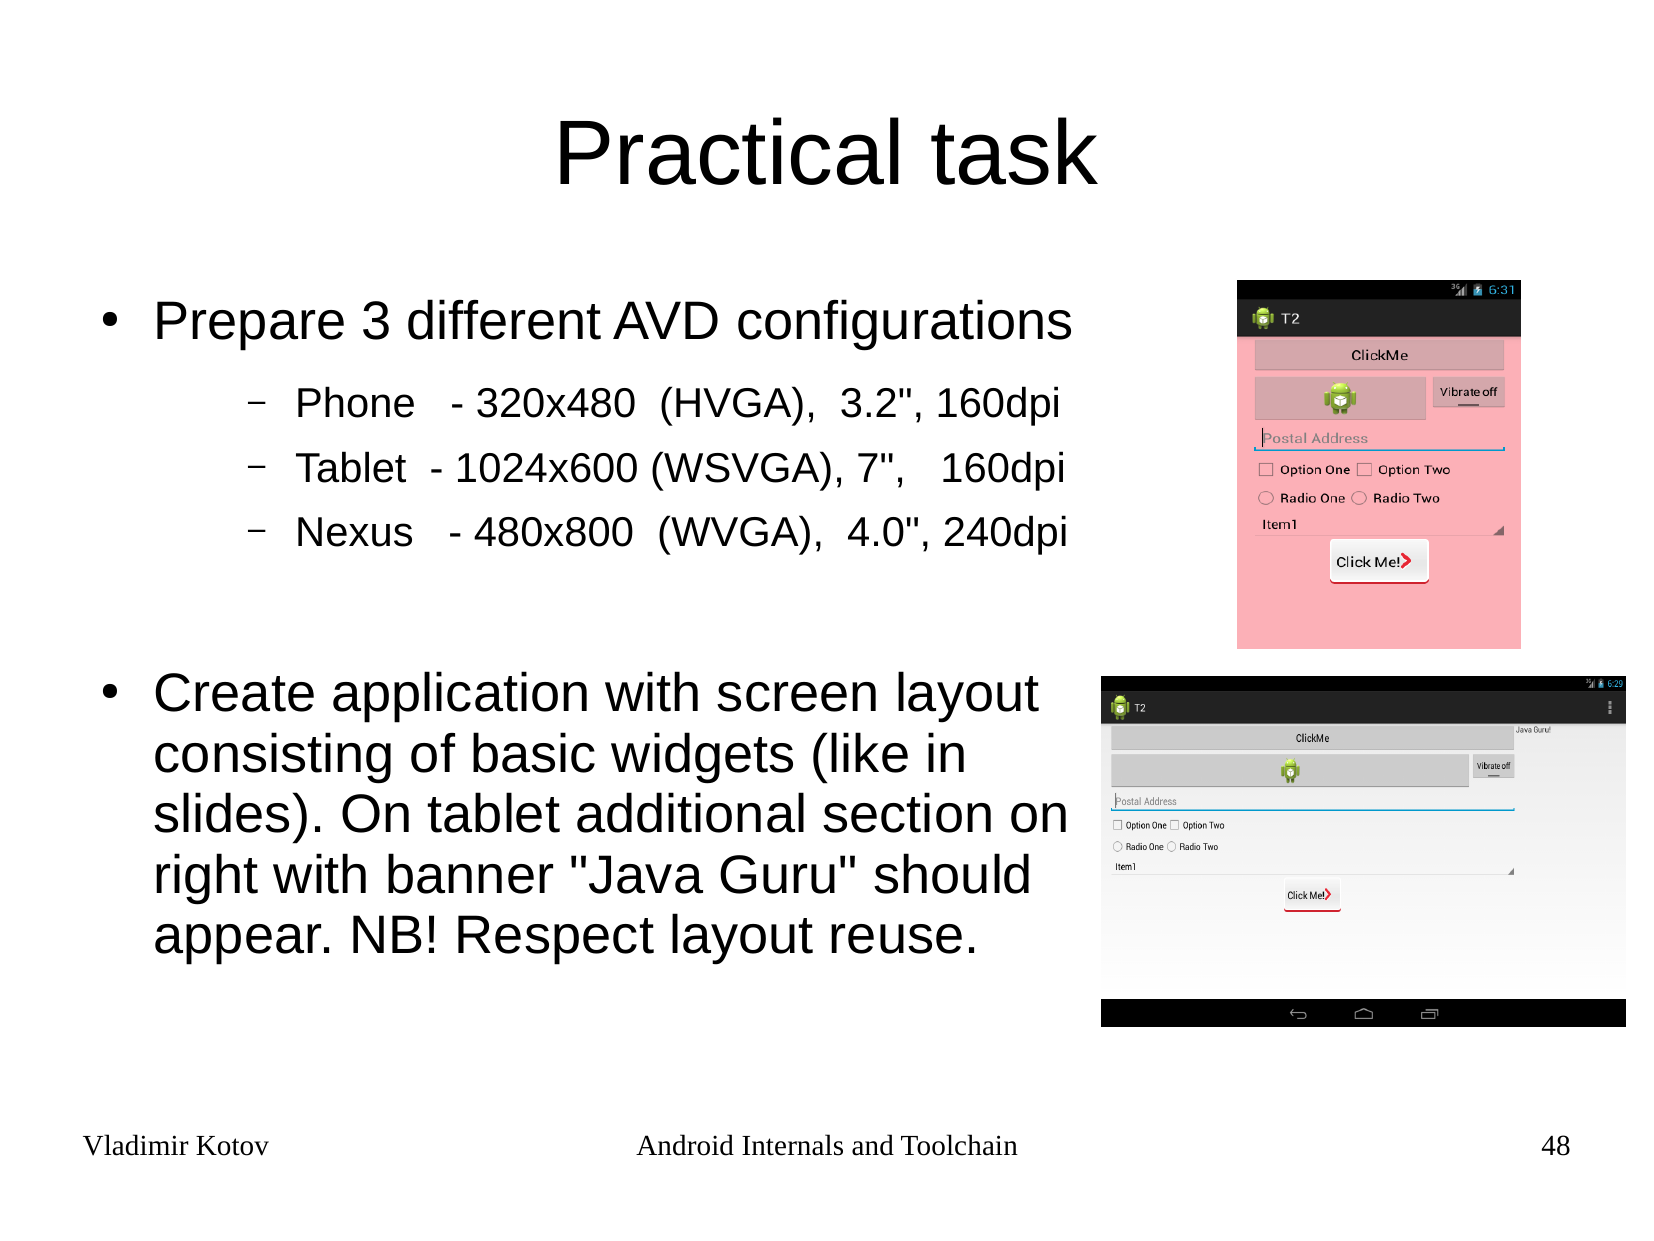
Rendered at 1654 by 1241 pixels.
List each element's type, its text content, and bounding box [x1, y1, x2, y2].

list Prepare 3 different AVD configurations Phone - 320x480 (HVGA), 3.2", 160dpi Tablet - 1024x600 (WSVGA), 7", 160dpi Nexus - 480x800 (WVGA), 4.0", 240dpi Create application with screen layout consisting of basic widgets (like in slides). On tablet additional section on right with banner "Java Guru" should appear. NB! Respect layout reuse. [82, 290, 1092, 1109]
title Practical task [82, 49, 1571, 257]
picture [1237, 280, 1521, 649]
picture [1101, 676, 1626, 1027]
